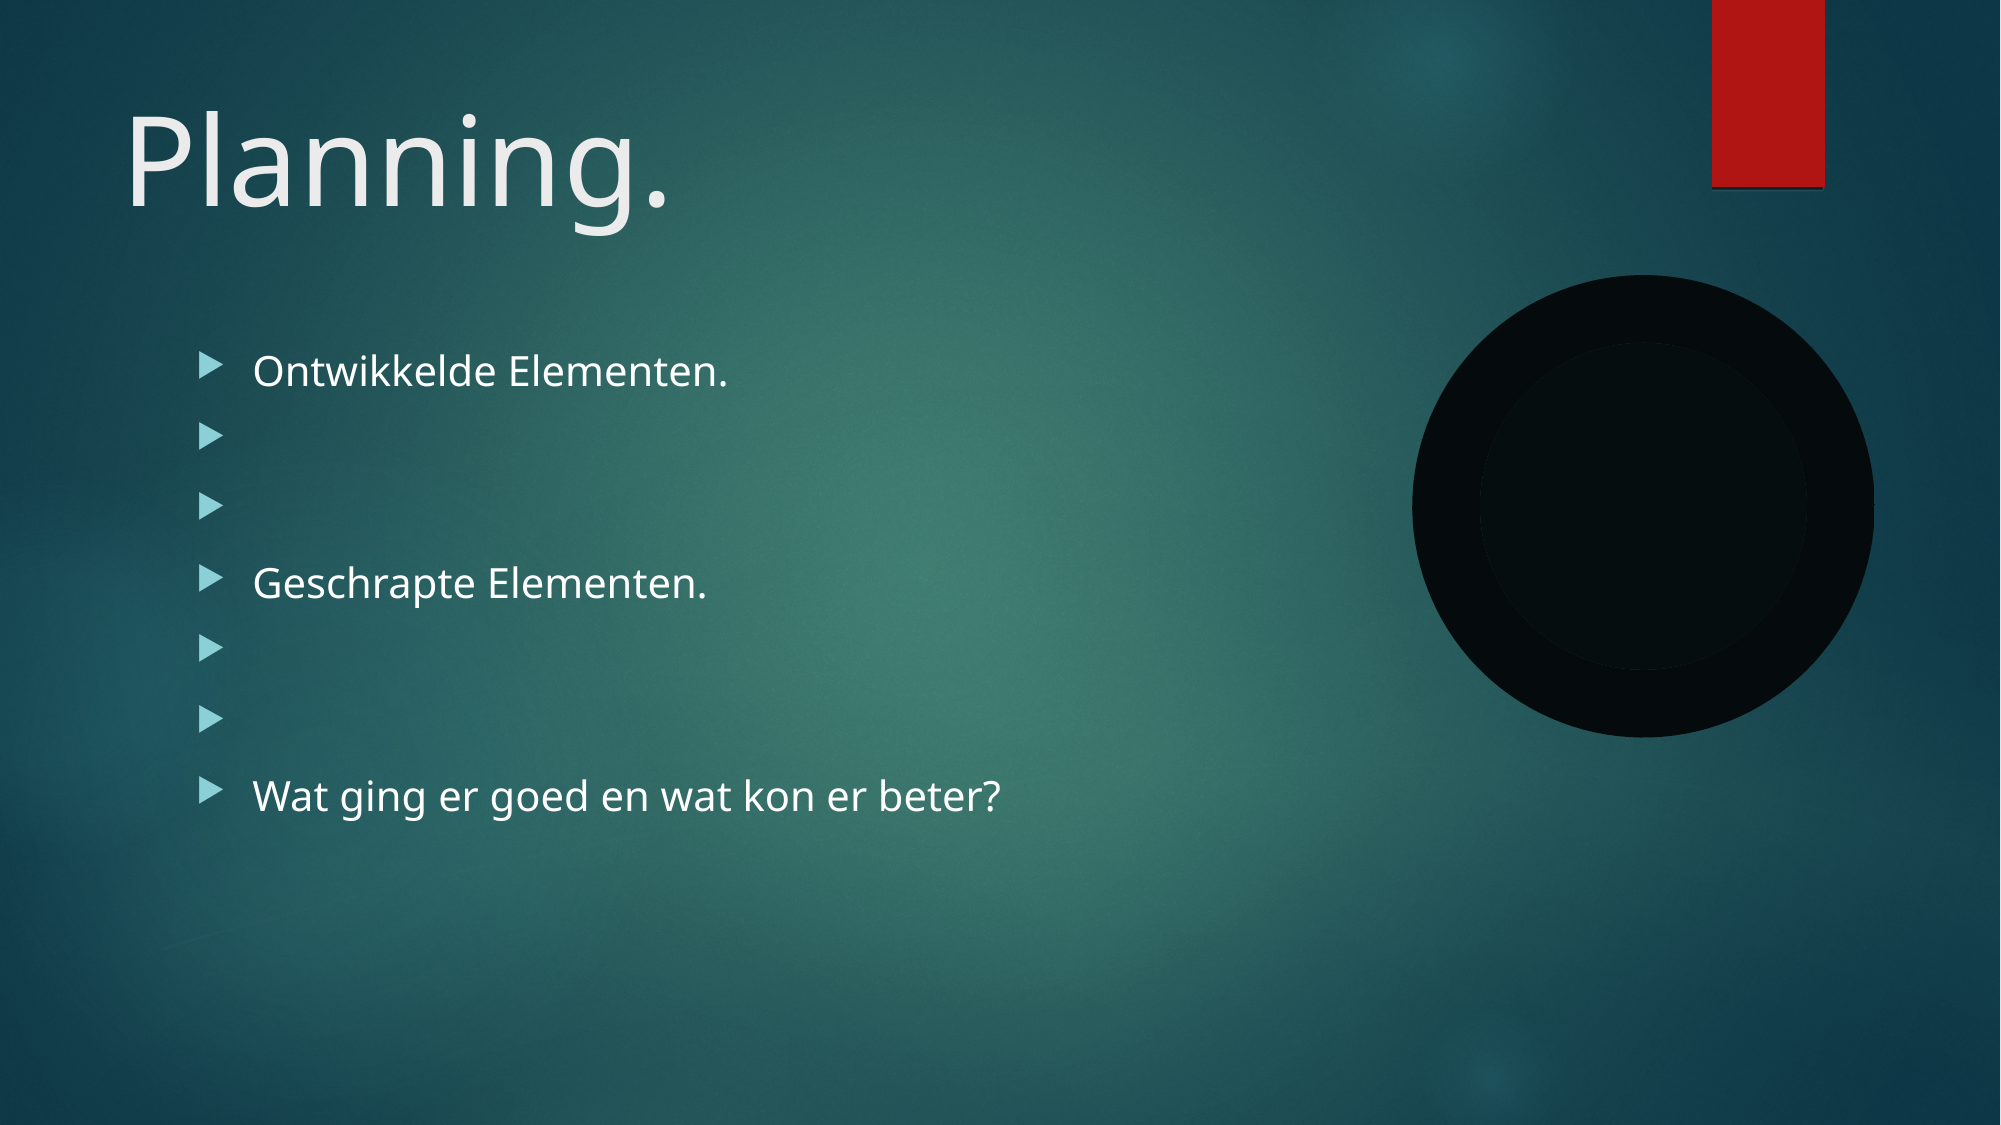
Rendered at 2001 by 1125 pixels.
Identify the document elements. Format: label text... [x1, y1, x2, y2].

title Planning. [106, 74, 1649, 305]
list Ontwikkelde Elementen. Geschrapte Elementen. Wat ging er goed en wat kon er beter? [181, 336, 1649, 1026]
